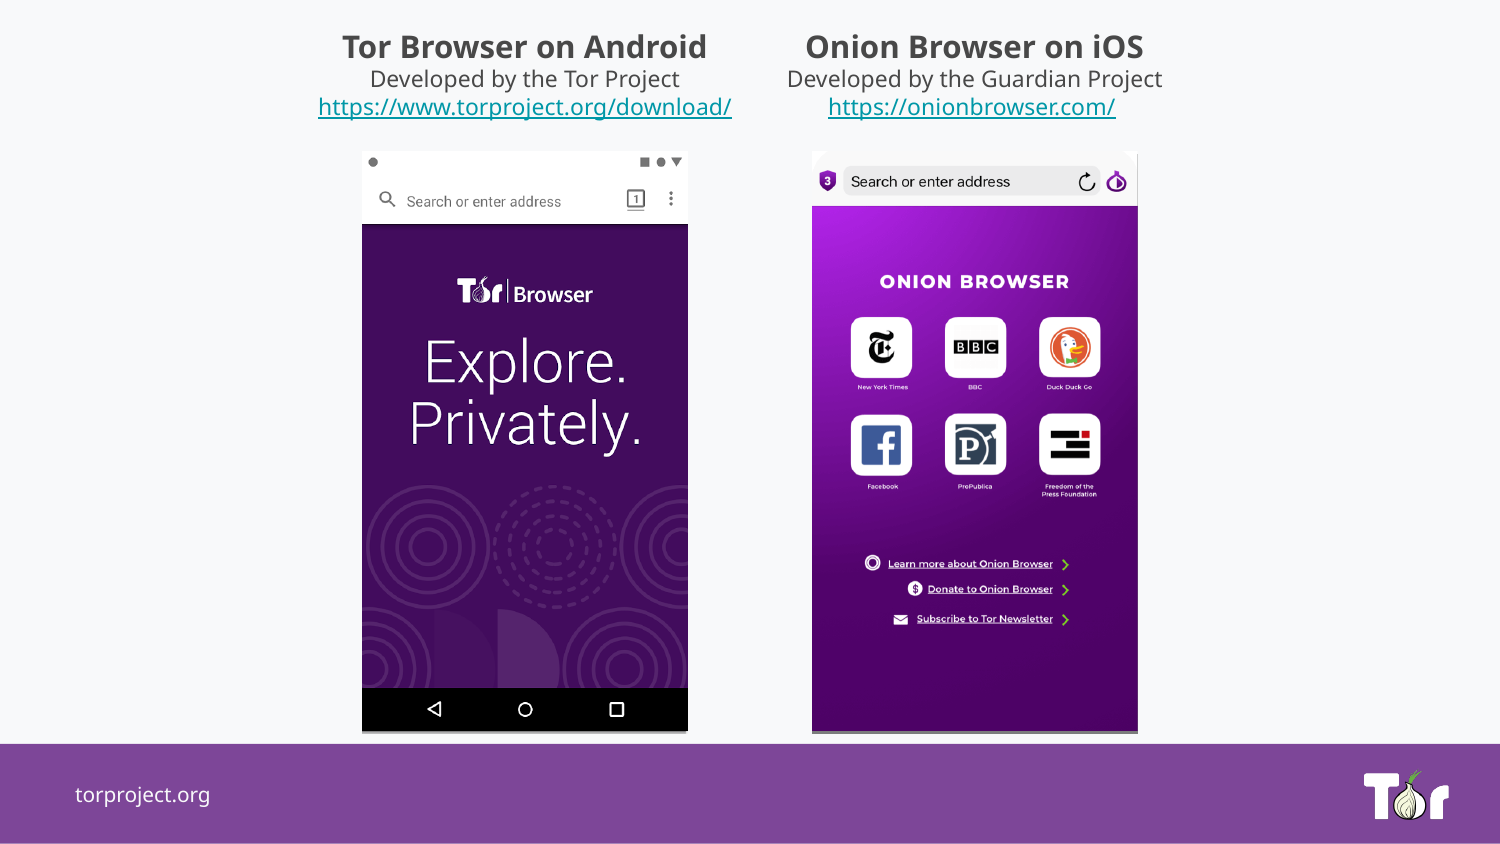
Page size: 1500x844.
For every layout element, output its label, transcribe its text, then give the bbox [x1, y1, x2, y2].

picture [1364, 768, 1449, 820]
picture [812, 151, 1138, 731]
text_box Onion Browser on iOS Developed by the Guardian Project https://onionbrowser.com/ [749, 11, 1200, 140]
text_box Tor Browser on Android Developed by the Tor Project https://www.torproject.org/download/ [300, 11, 749, 140]
picture [362, 151, 688, 731]
